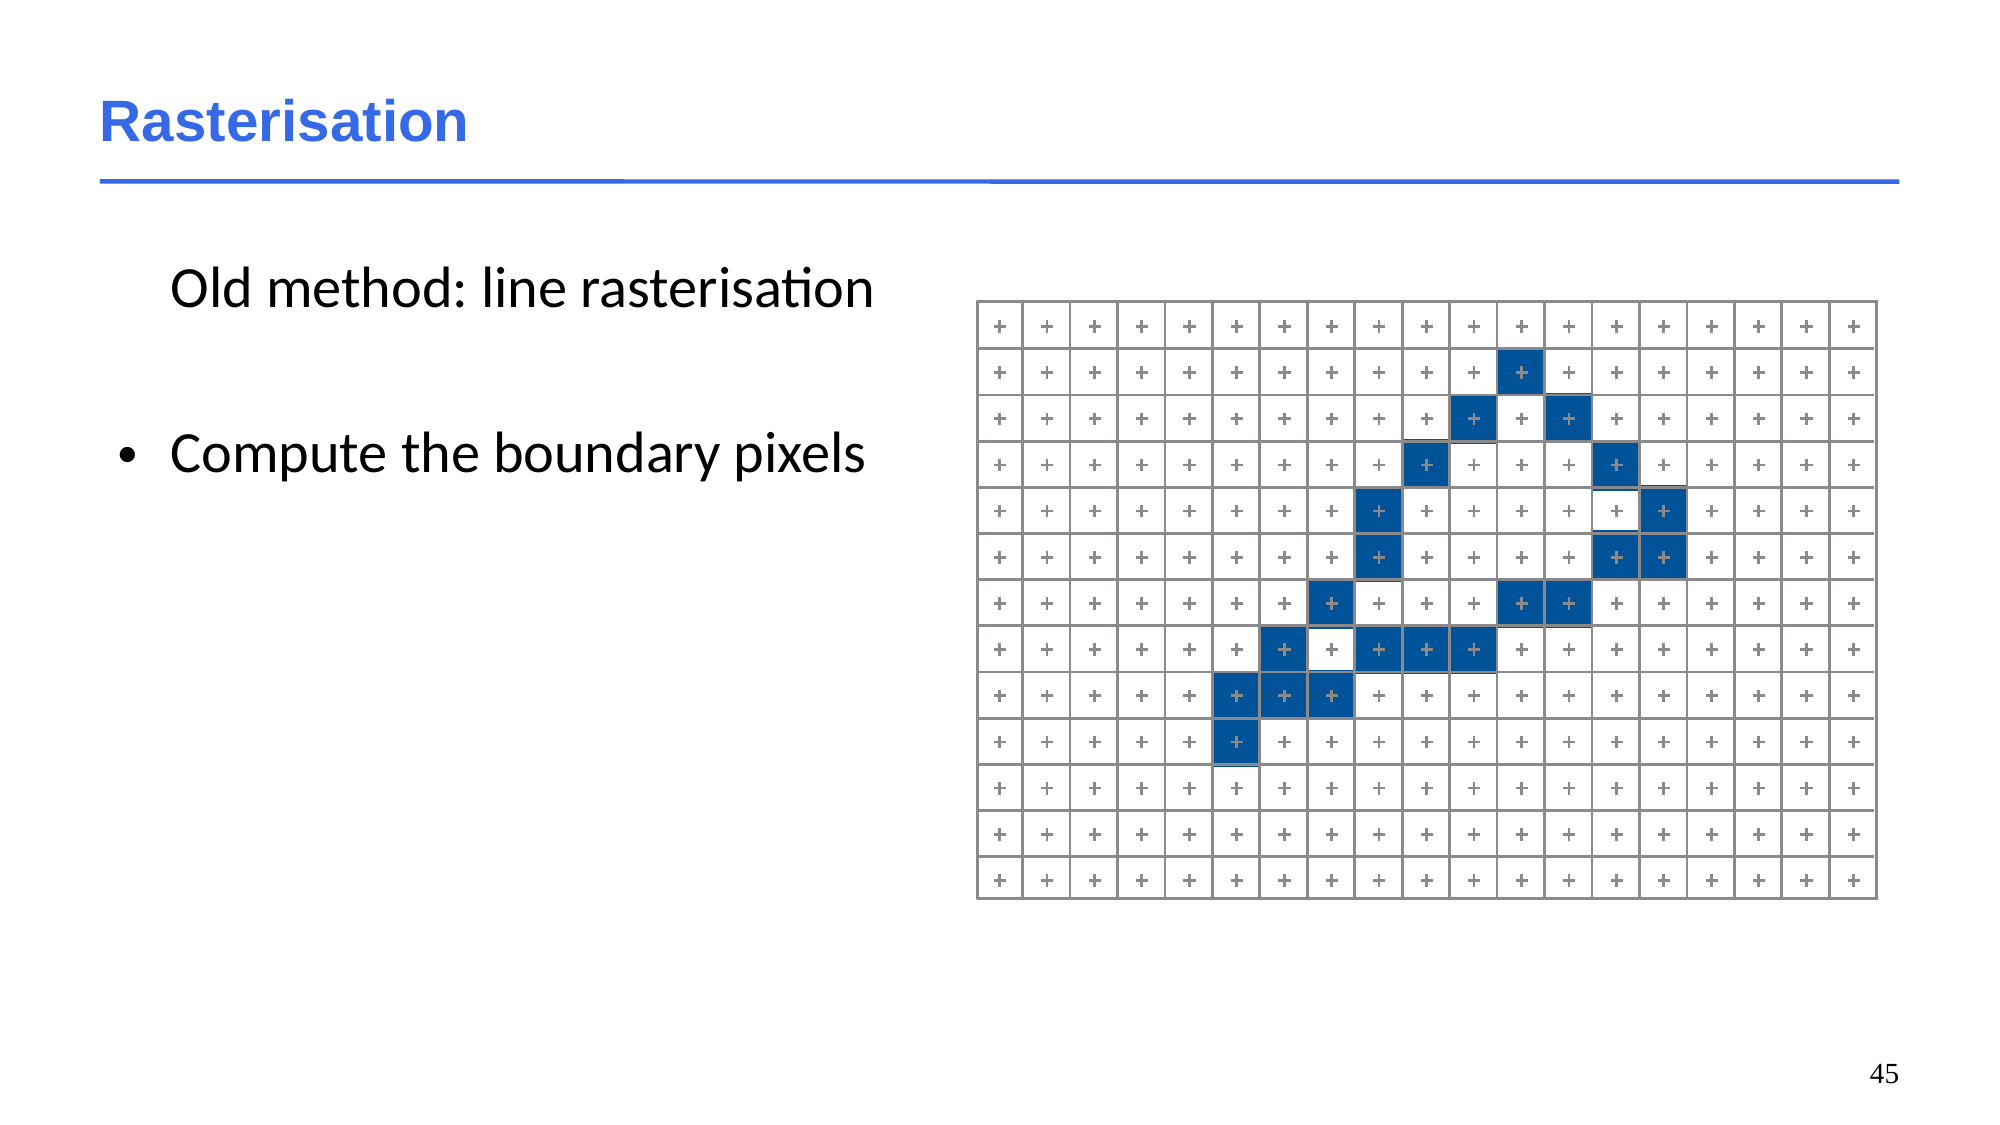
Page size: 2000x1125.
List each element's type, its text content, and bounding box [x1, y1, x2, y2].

picture [975, 299, 1879, 901]
list Old method: line rasterisation Compute the boundary pixels [100, 263, 1900, 976]
title Rasterisation [99, 27, 1900, 215]
